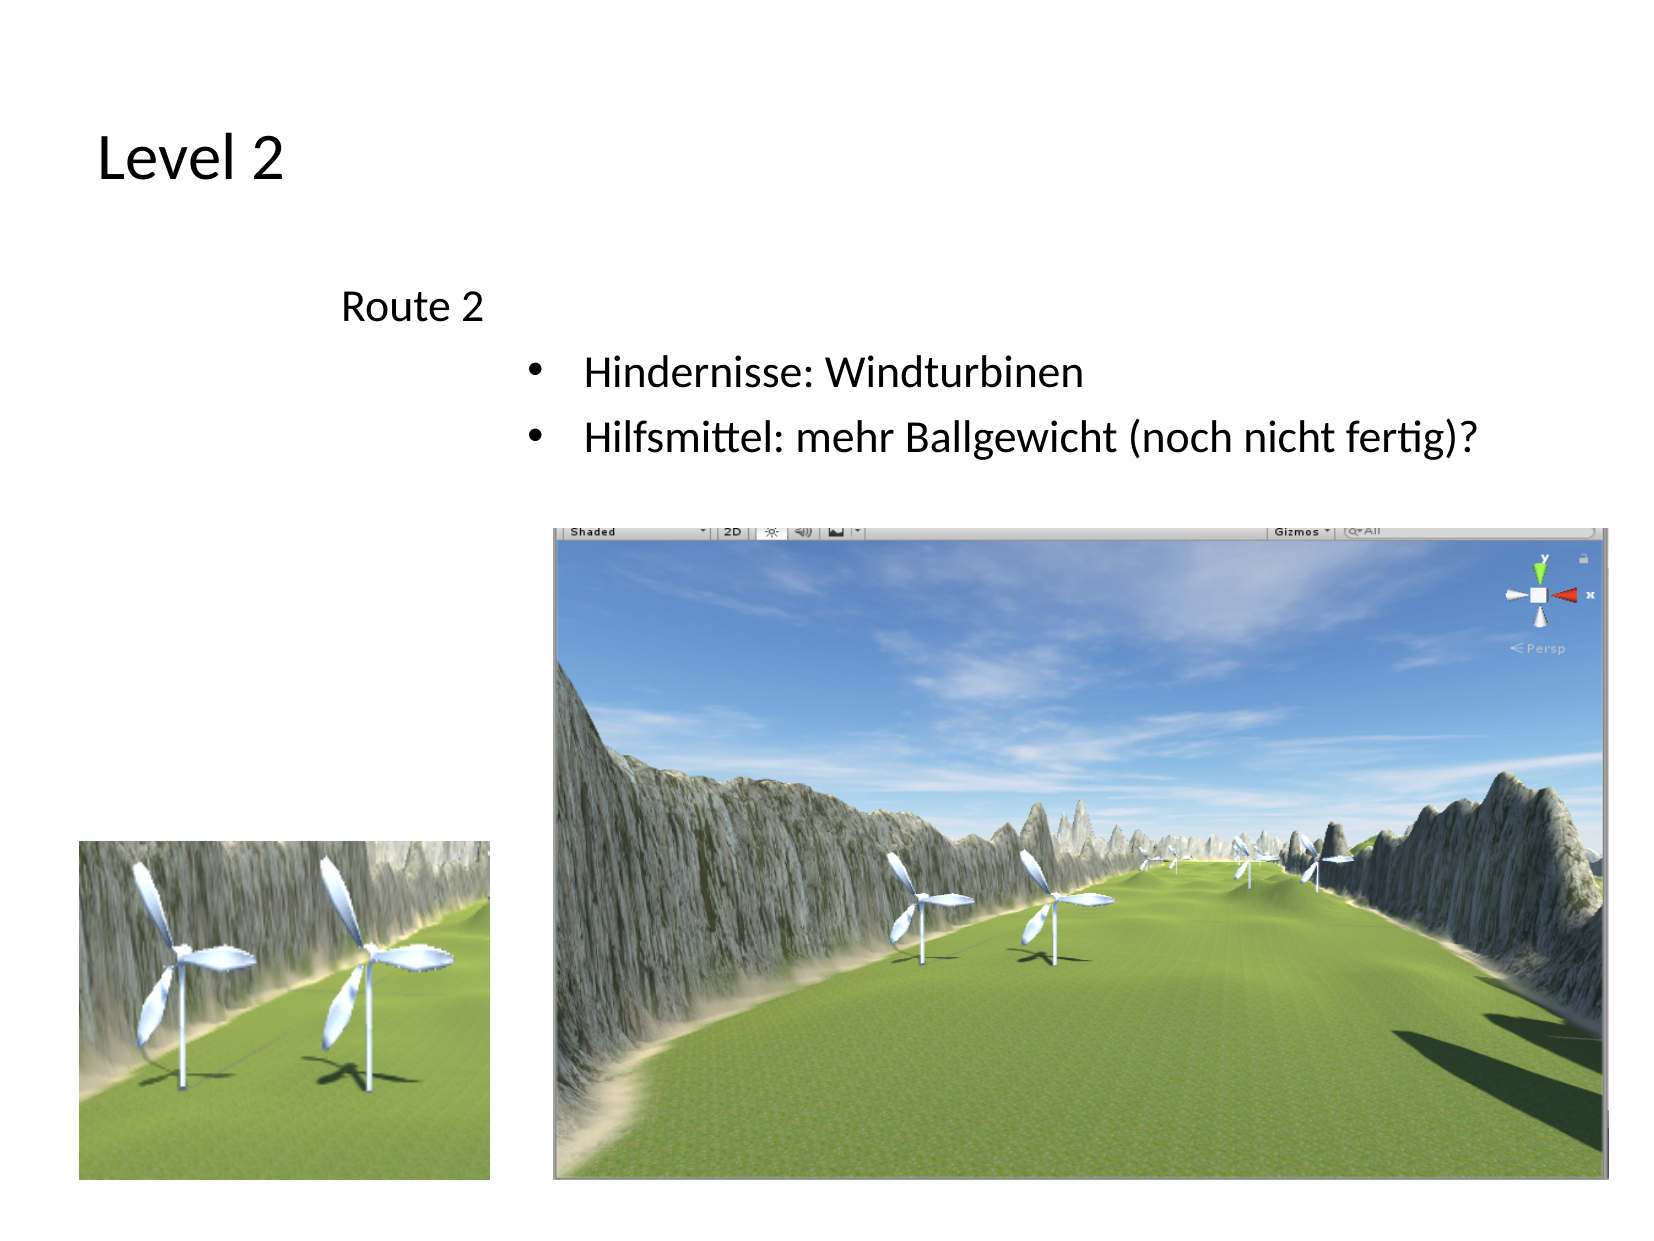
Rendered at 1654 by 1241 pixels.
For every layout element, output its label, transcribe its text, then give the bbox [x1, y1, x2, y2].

title Level 2 [82, 49, 1571, 257]
list Route 2 Hindernisse: Windturbinen Hilfsmittel: mehr Ballgewicht (noch nicht fertig)? [82, 268, 1571, 1108]
picture [553, 528, 1609, 1180]
picture [79, 841, 490, 1180]
